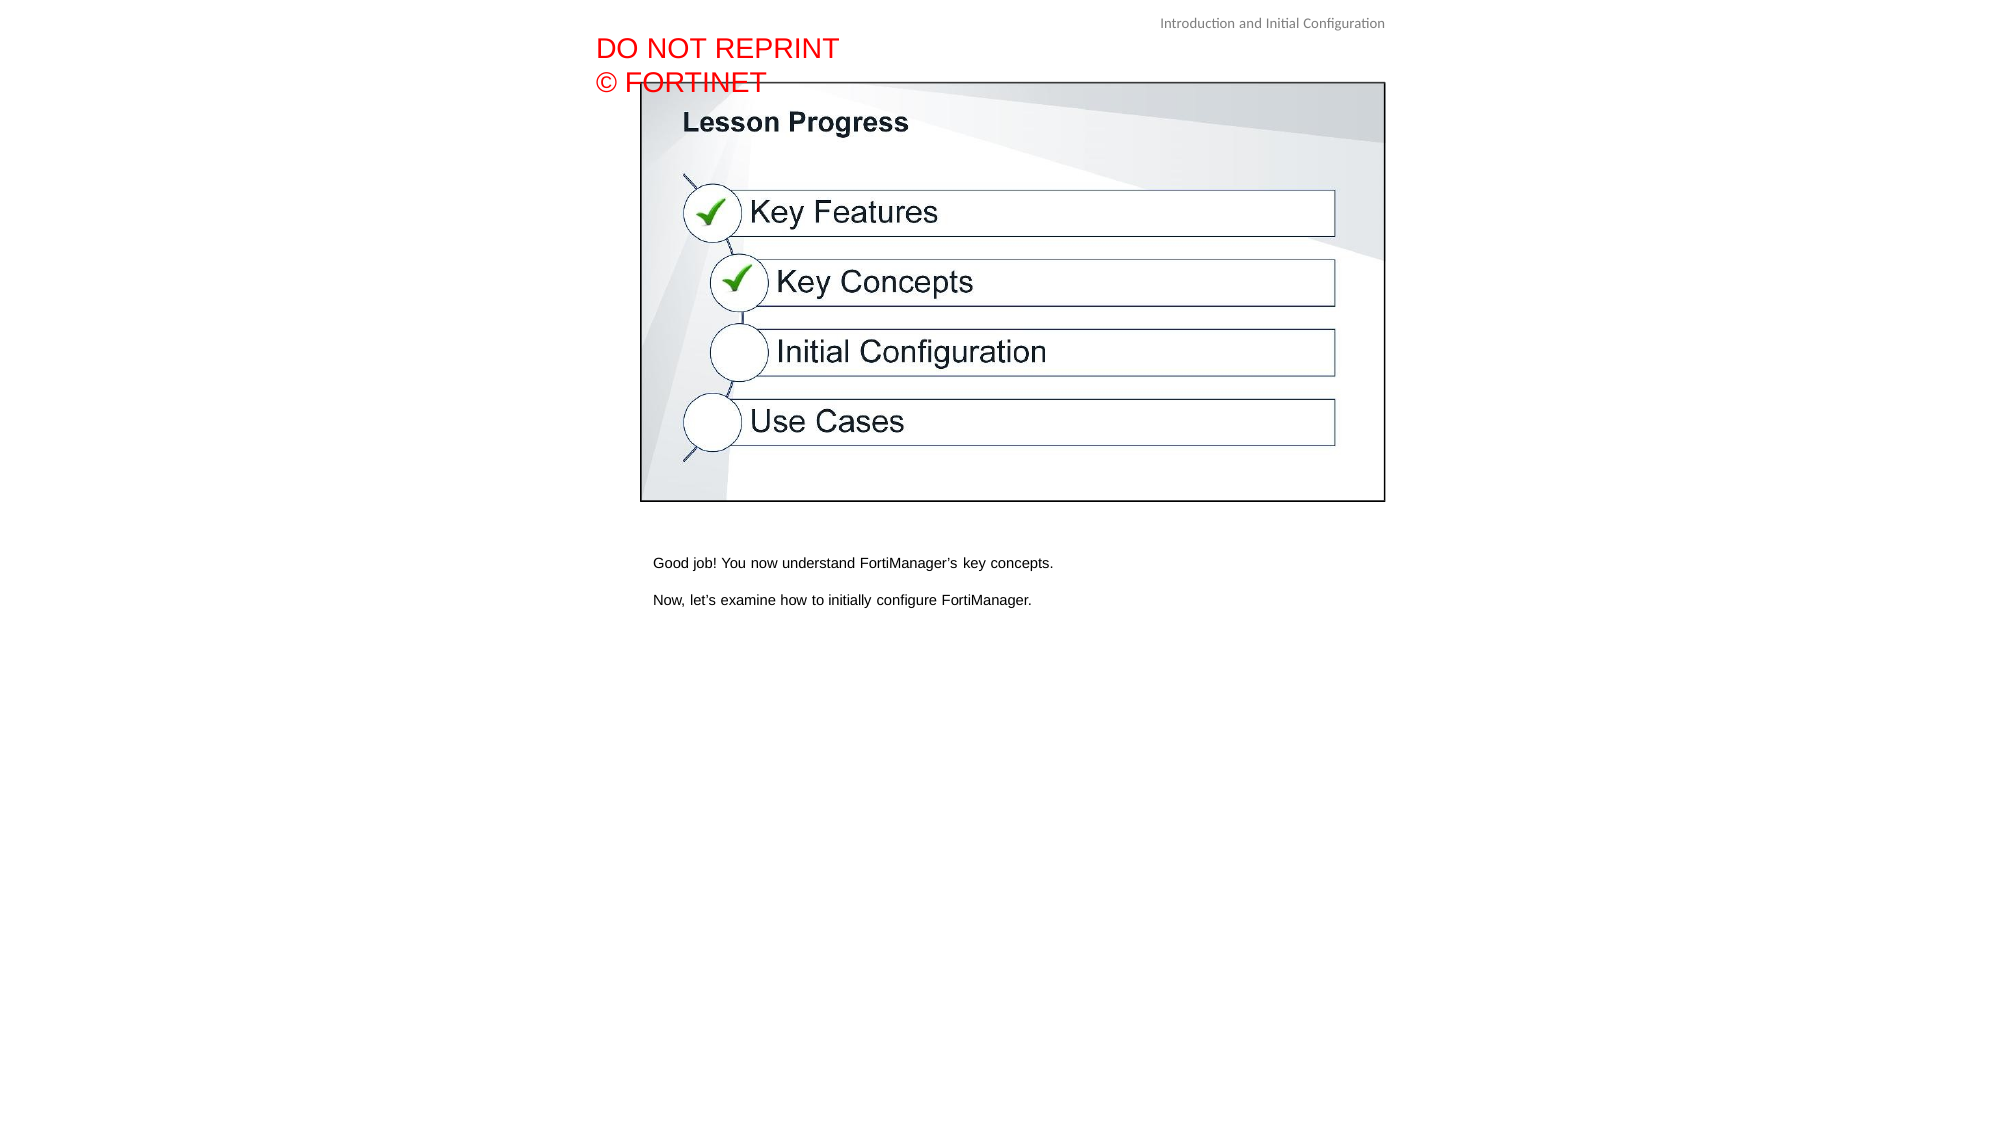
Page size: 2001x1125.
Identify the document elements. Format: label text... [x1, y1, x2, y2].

text_box Good job! You now understand FortiManager’s key concepts. Now, let’s examine how to initially configure FortiManager. [651, 552, 1056, 609]
picture [642, 84, 1383, 500]
text_box DO NOT REPRINT © FORTINET [594, 28, 841, 98]
text_box Introduction and Initial Configuration [1158, 11, 1386, 32]
text_box [640, 81, 1386, 502]
